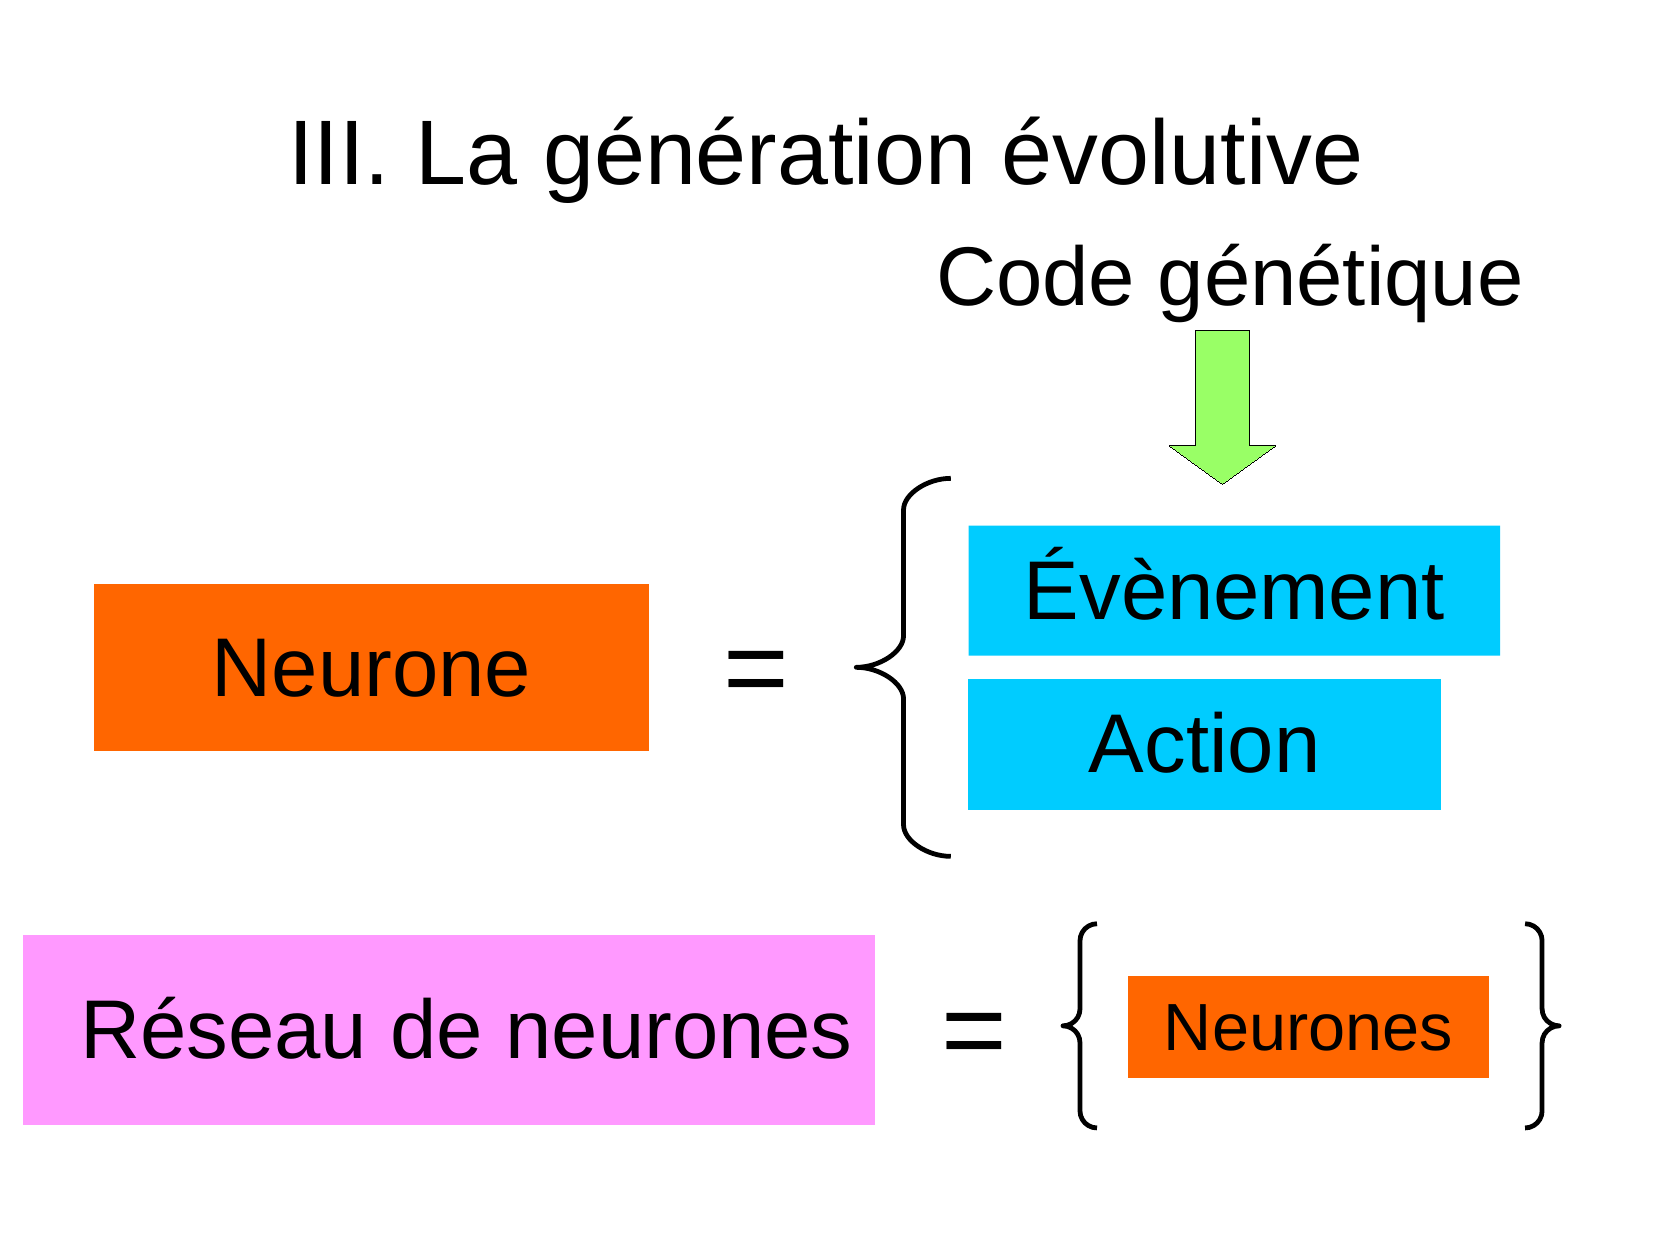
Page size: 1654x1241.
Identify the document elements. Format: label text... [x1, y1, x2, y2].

title III. La génération évolutive [82, 49, 1571, 257]
text_box [1169, 330, 1276, 485]
text_box Réseau de neurones [23, 935, 875, 1125]
text_box Code génétique [921, 222, 1539, 331]
text_box Évènement [968, 525, 1501, 656]
text_box Neurones [1128, 976, 1489, 1078]
text_box = [927, 959, 1023, 1101]
text_box Action [968, 679, 1441, 810]
text_box Neurone [94, 584, 649, 751]
text_box = [708, 597, 805, 739]
